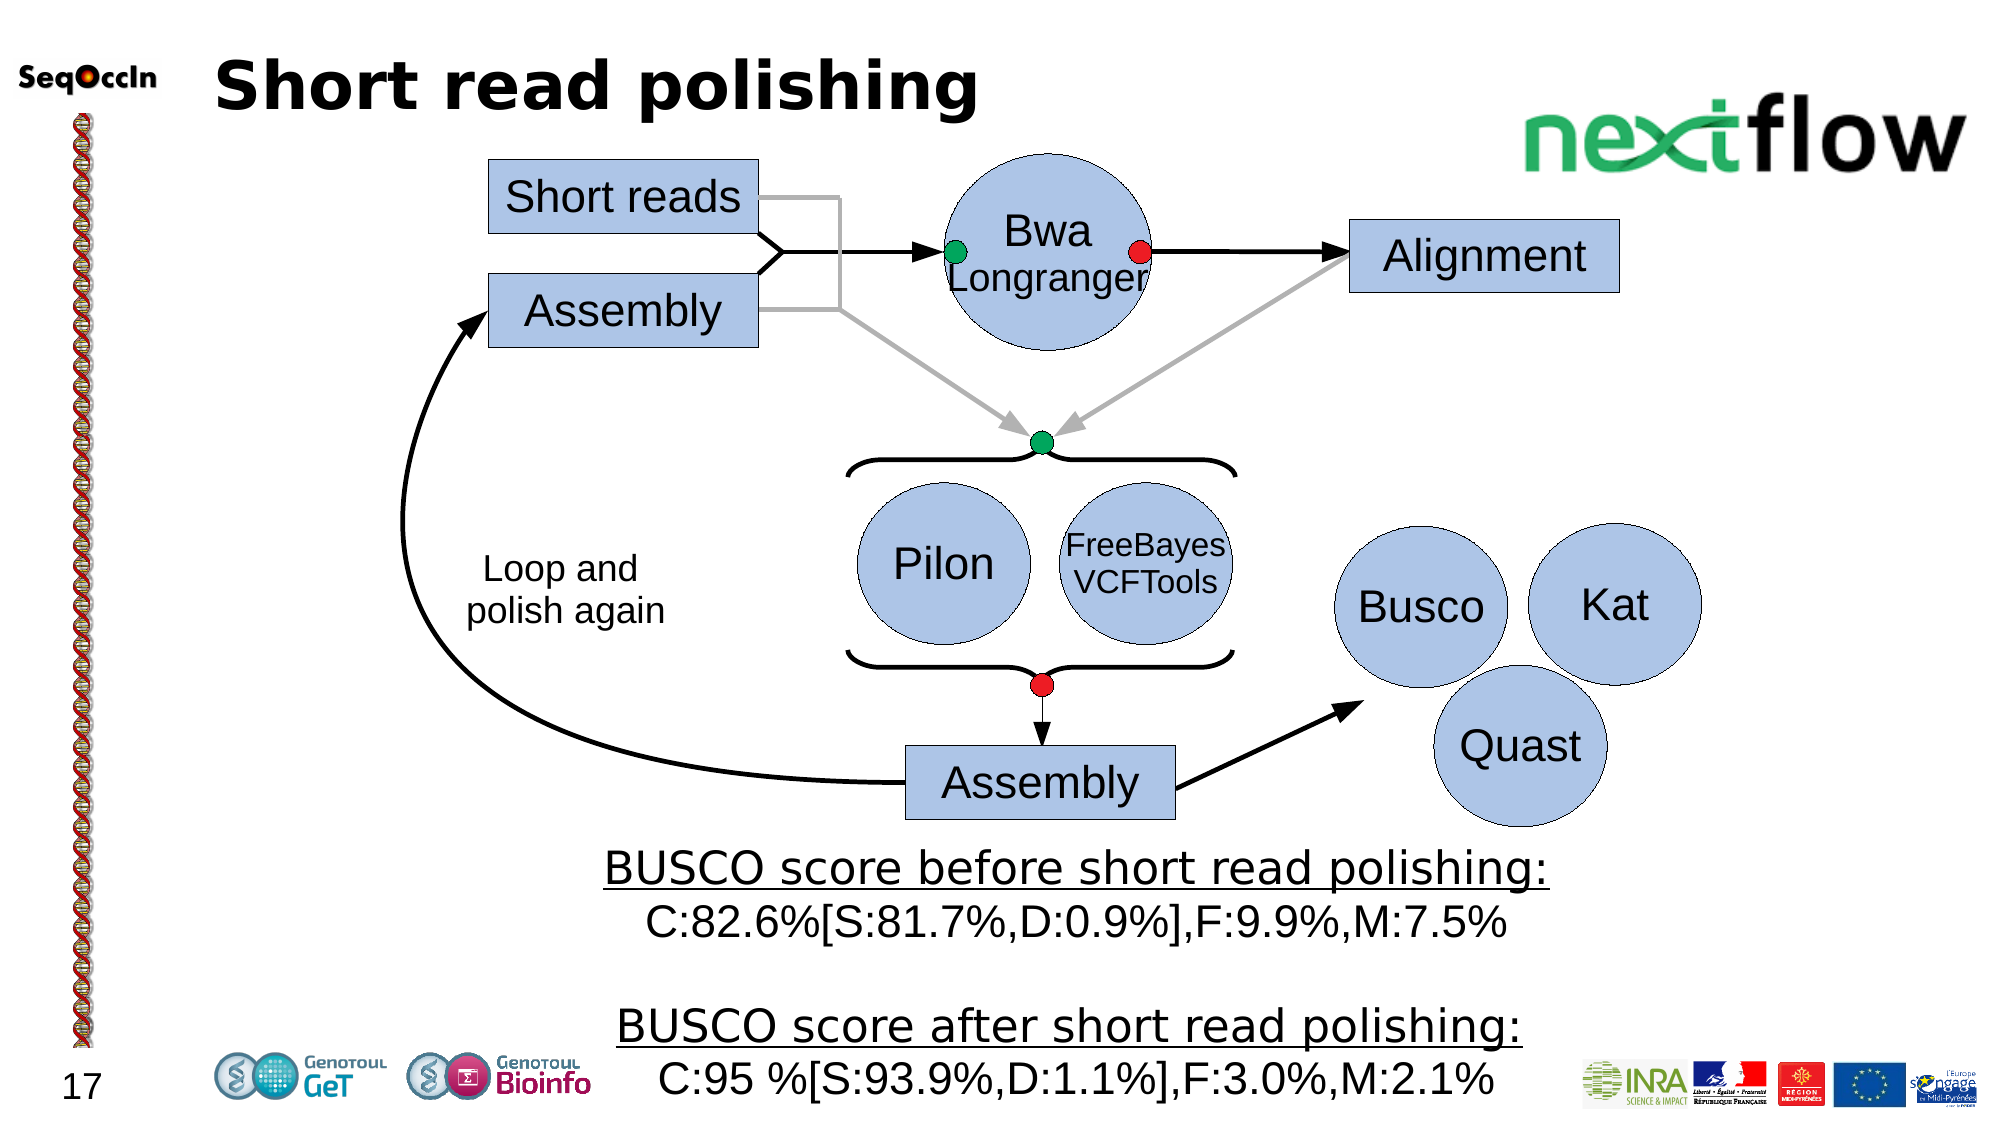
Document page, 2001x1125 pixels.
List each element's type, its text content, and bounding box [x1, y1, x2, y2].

title Short read polishing [198, 21, 1924, 130]
text_box Busco [1334, 526, 1508, 688]
text_box Kat [1528, 523, 1702, 686]
text_box BUSCO score before short read polishing: C:82.6%[S:81.7%,D:0.9%],F:9.9%,M:7.5% BUSCO score after short read polishing: C:95 %[S:93.9%,D:1.1%],F:3.0%,M:2.1% [489, 791, 1665, 1125]
picture [13, 58, 162, 99]
picture [73, 113, 91, 1048]
text_box Alignment [1349, 219, 1620, 293]
picture [1497, 5, 1995, 255]
picture [1832, 1061, 1983, 1111]
picture [208, 1046, 392, 1106]
picture [400, 1046, 489, 1106]
text_box Bwa Longranger [944, 153, 1152, 351]
text_box Loop and polish again [451, 539, 681, 639]
text_box Assembly [905, 745, 1176, 791]
text_box [944, 240, 968, 264]
text_box [1128, 240, 1152, 264]
text_box [1030, 430, 1054, 455]
text_box Assembly [1088, 776, 1100, 791]
text_box Assembly [951, 770, 962, 785]
picture [1778, 1062, 1825, 1106]
picture [1665, 1059, 1689, 1109]
text_box Quast [1433, 665, 1608, 791]
text_box [1030, 673, 1054, 697]
text_box Assembly [488, 273, 759, 348]
text_box Pilon [857, 482, 1031, 645]
text_box FreeBayes VCFTools [1059, 482, 1233, 645]
text_box Short reads [488, 159, 759, 234]
